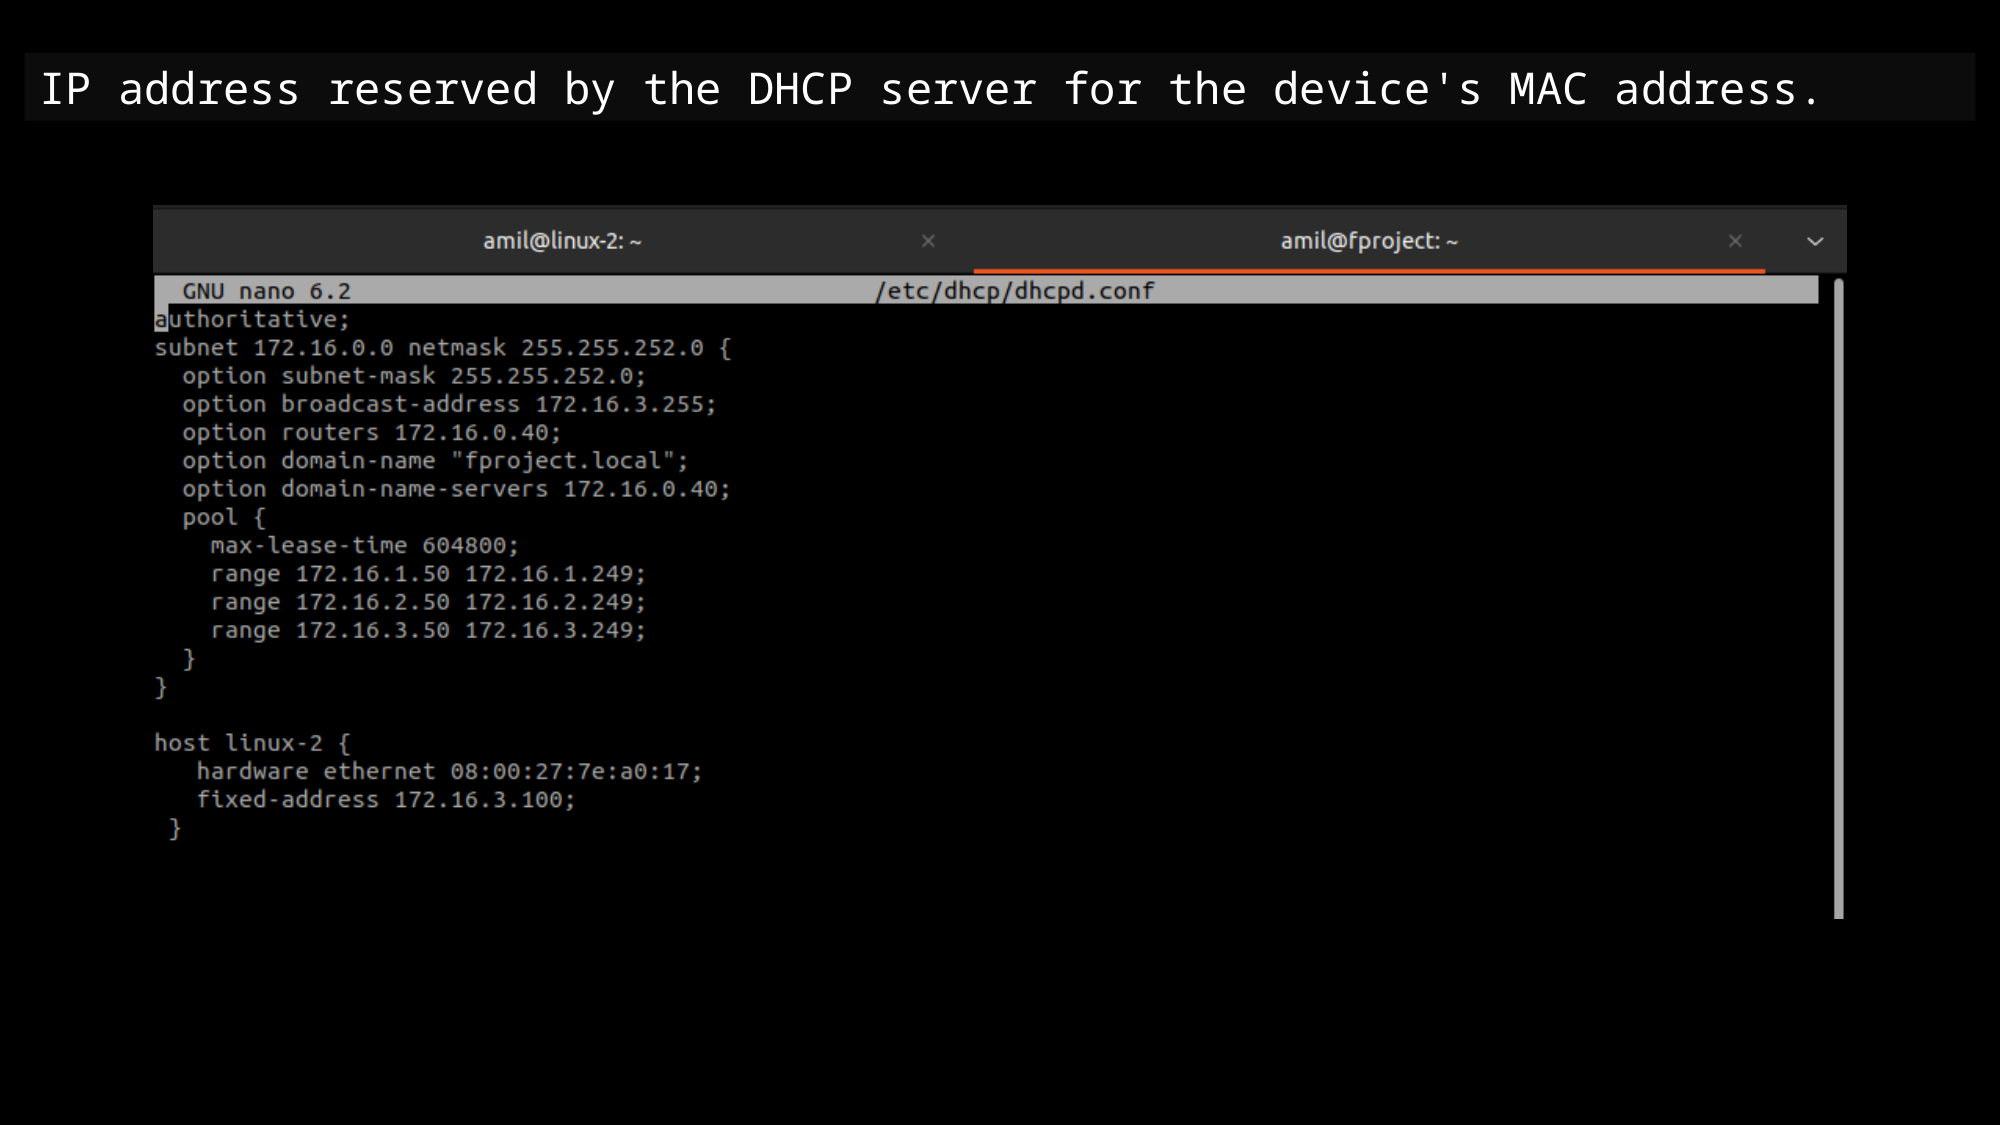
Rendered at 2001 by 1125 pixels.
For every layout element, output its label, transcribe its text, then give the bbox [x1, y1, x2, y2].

text_box IP address reserved by the DHCP server for the device's MAC address. [24, 53, 1976, 121]
picture [153, 205, 1847, 919]
